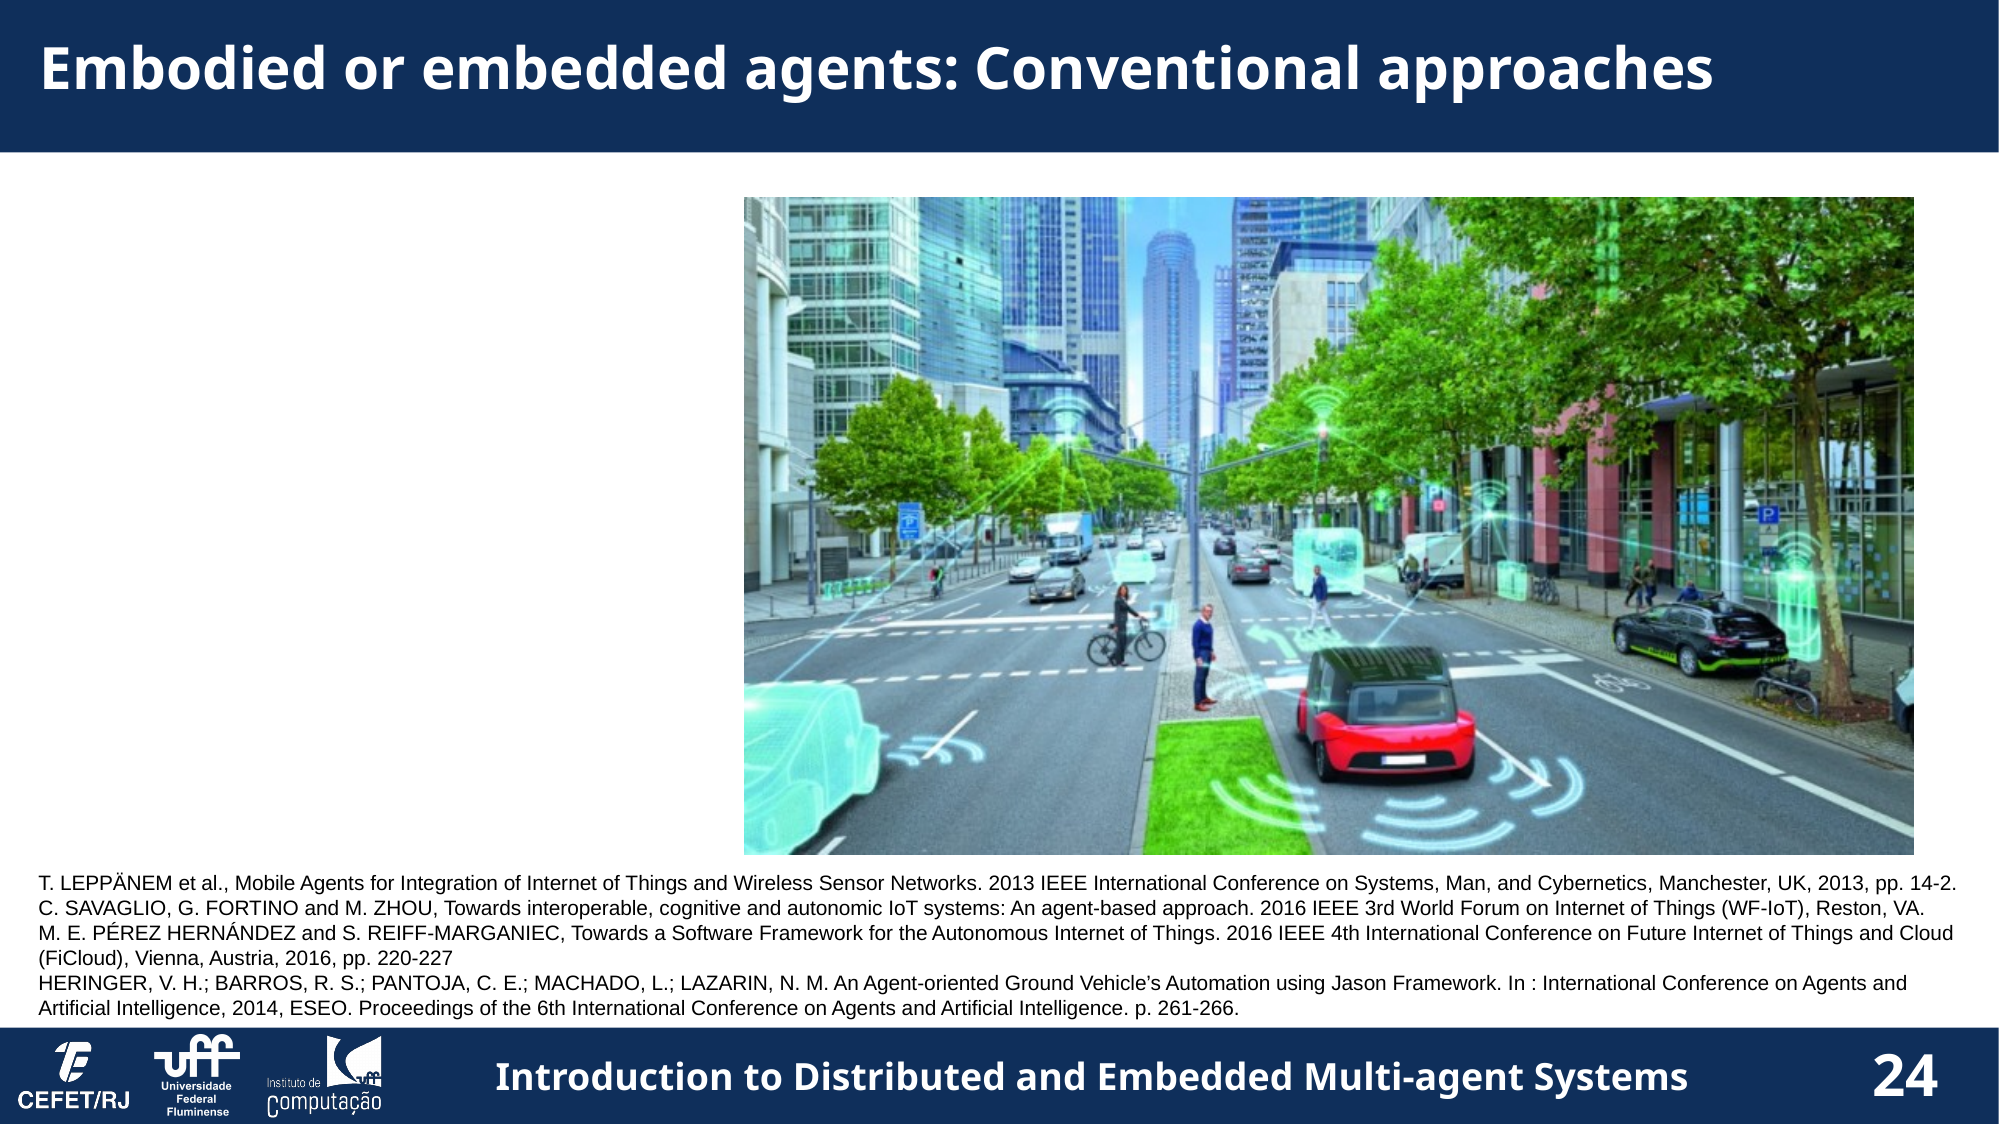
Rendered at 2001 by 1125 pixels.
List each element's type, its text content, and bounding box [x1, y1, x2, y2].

picture [744, 197, 1914, 855]
text_box Embodied or embedded agents: Conventional approaches [25, 23, 1998, 116]
picture [18, 1021, 129, 1125]
picture [153, 1033, 241, 1121]
picture [265, 1033, 383, 1118]
text_box T. LEPPÄNEM et al., Mobile Agents for Integration of Internet of Things and Wireless Sensor Networks. 2013 IEEE International Conference on Systems, Man, and Cybernetics, Manchester, UK, 2013, pp. 14-2. C. SAVAGLIO, G. FORTINO and M. ZHOU, Towards interoperable, cognitive and autonomic IoT systems: An agent-based approach. 2016 IEEE 3rd World Forum on Internet of Things (WF-IoT), Reston, VA. M. E. PÉREZ HERNÁNDEZ and S. REIFF-MARGANIEC, Towards a Software Framework for the Autonomous Internet of Things. 2016 IEEE 4th International Conference on Future Internet of Things and Cloud (FiCloud), Vienna, Austria, 2016, pp. 220-227 HERINGER, V. H.; BARROS, R. S.; PANTOJA, C. E.; MACHADO, L.; LAZARIN, N. M. An Agent-oriented Ground Vehicle’s Automation using Jason Framework. In : International Conference on Agents and Artificial Intelligence, 2014, ESEO. Proceedings of the 6th International Conference on Agents and Artificial Intelligence. p. 261-266. [23, 862, 1978, 1008]
